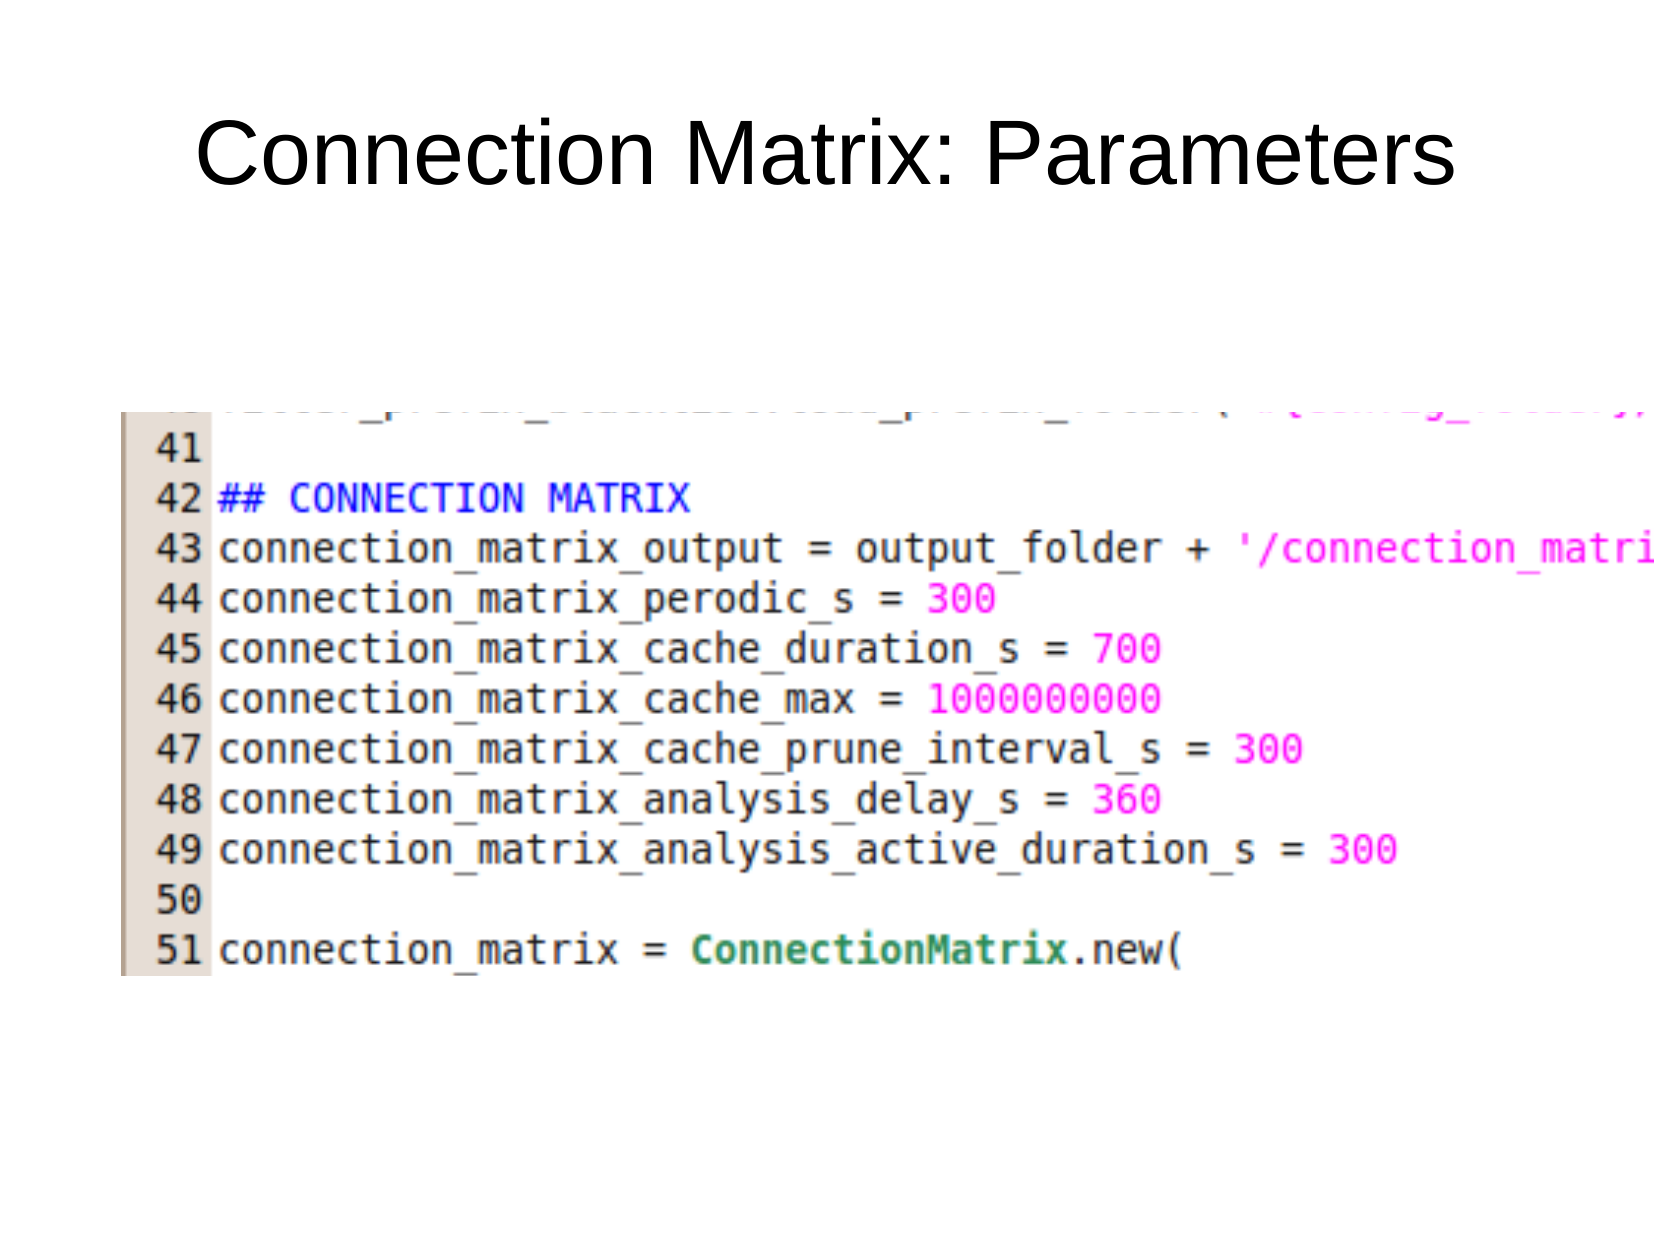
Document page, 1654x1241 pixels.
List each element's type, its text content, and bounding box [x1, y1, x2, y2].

title Connection Matrix: Parameters [82, 56, 1571, 250]
picture [121, 412, 1654, 976]
